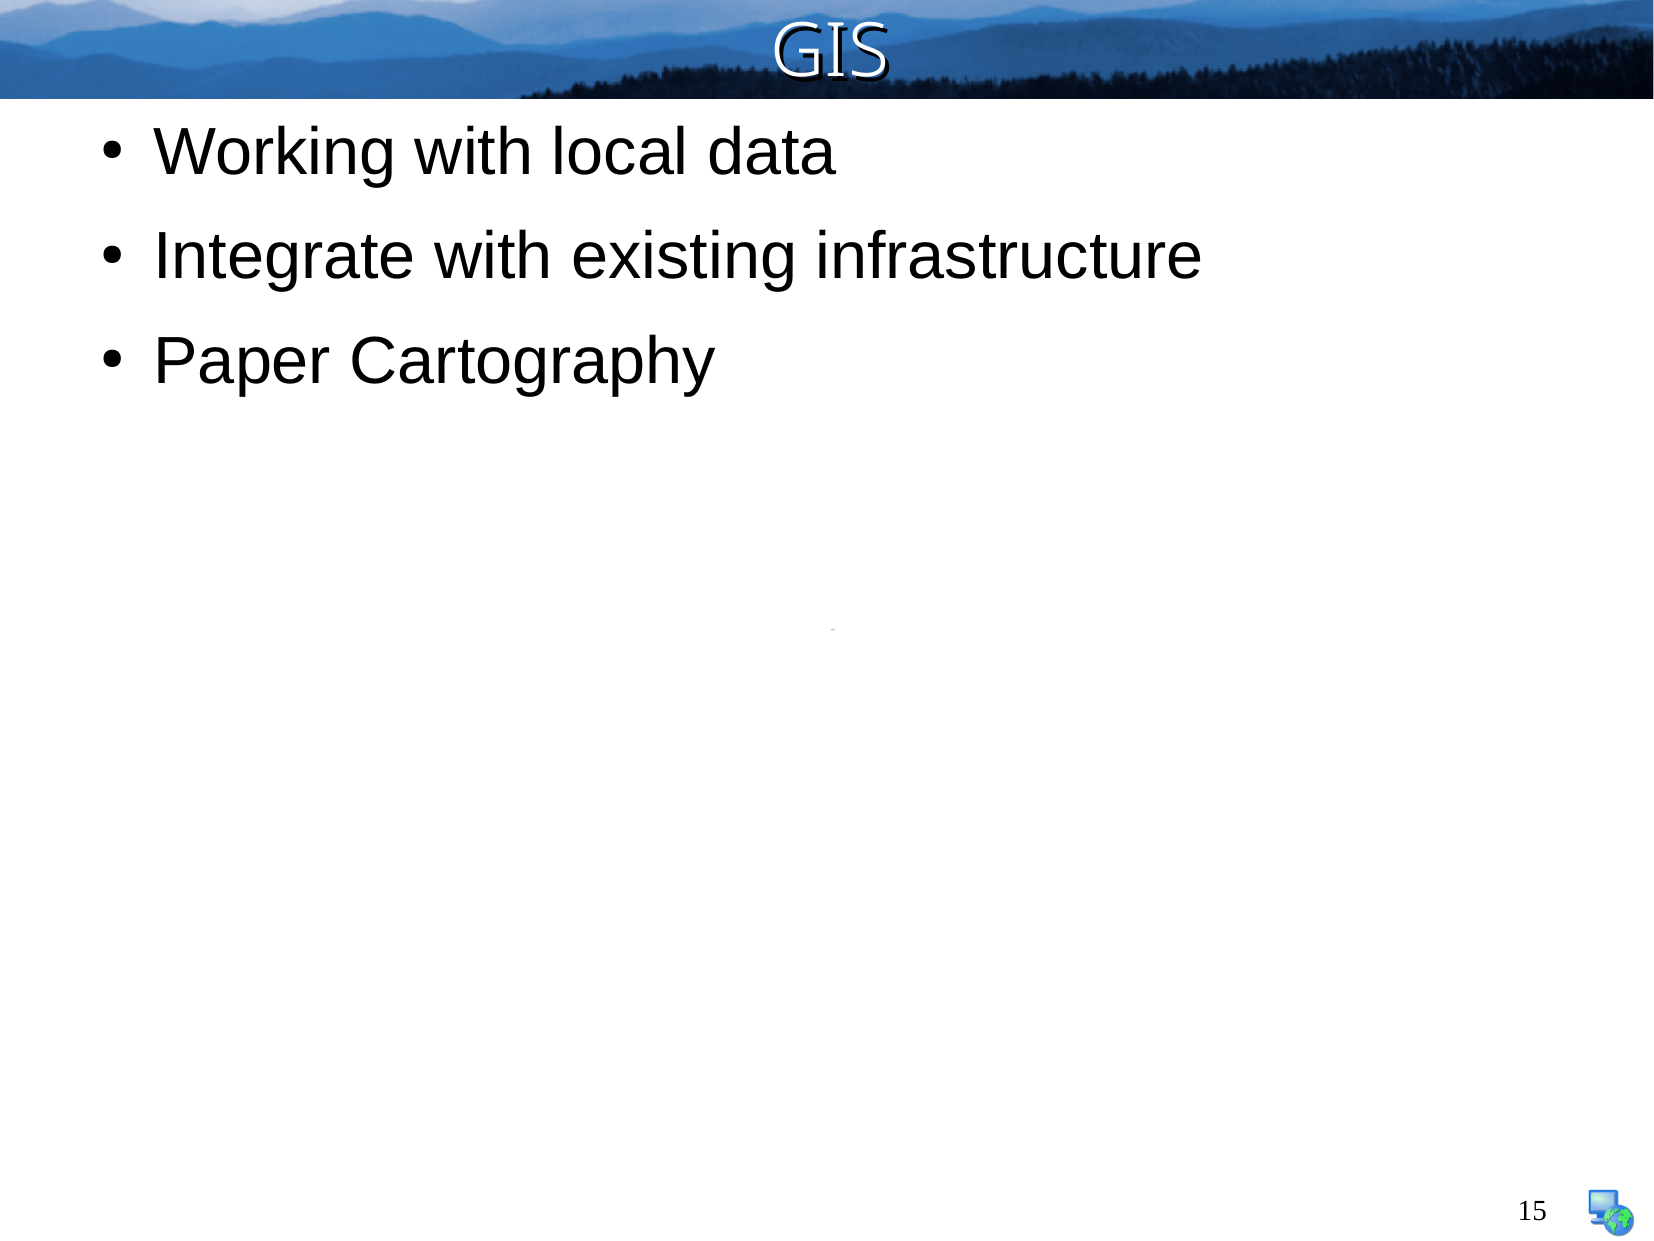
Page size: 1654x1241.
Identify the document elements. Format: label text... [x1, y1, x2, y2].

picture [0, 0, 1654, 99]
picture [1588, 1189, 1635, 1238]
title GIS [49, 0, 1611, 96]
list Working with local data Integrate with existing infrastructure Paper Cartography [82, 114, 1571, 1184]
